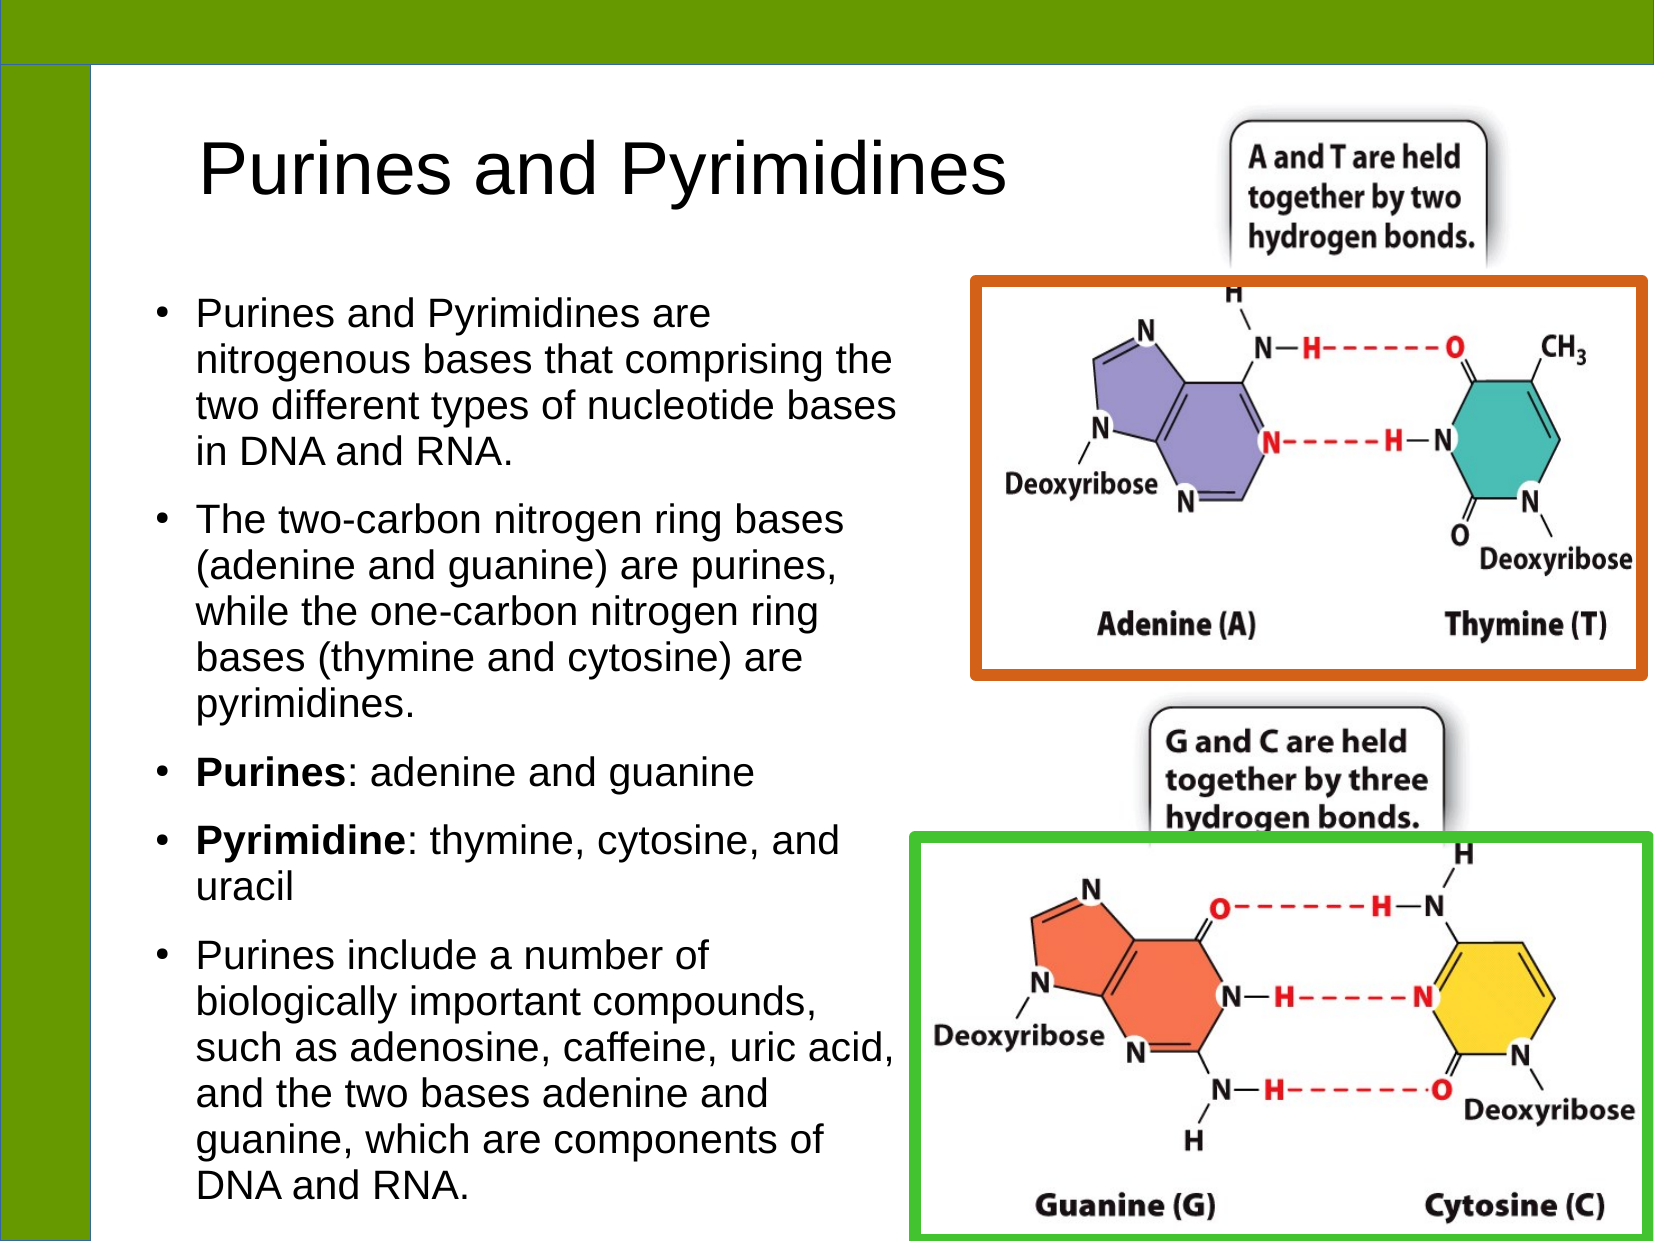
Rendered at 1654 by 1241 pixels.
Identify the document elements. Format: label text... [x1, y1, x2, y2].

text_box [0, 0, 1654, 1241]
picture [996, 99, 1644, 670]
picture [922, 683, 1648, 837]
list Purines and Pyrimidines are nitrogenous bases that comprising the two different types of nucleotide bases in DNA and RNA. The two-carbon nitrogen ring bases (adenine and guanine) are purines, while the one-carbon nitrogen ring bases (thymine and cytosine) are pyrimidines. Purines: adenine and guanine Pyrimidine: thymine, cytosine, and uracil Purines include a number of biologically important compounds, such as adenosine, caffeine, uric acid, and the two bases adenine and guanine, which are components of DNA and RNA. [141, 290, 901, 1216]
text_box [975, 281, 1642, 676]
text_box [915, 837, 1648, 1241]
title Purines and Pyrimidines [112, 89, 1096, 249]
